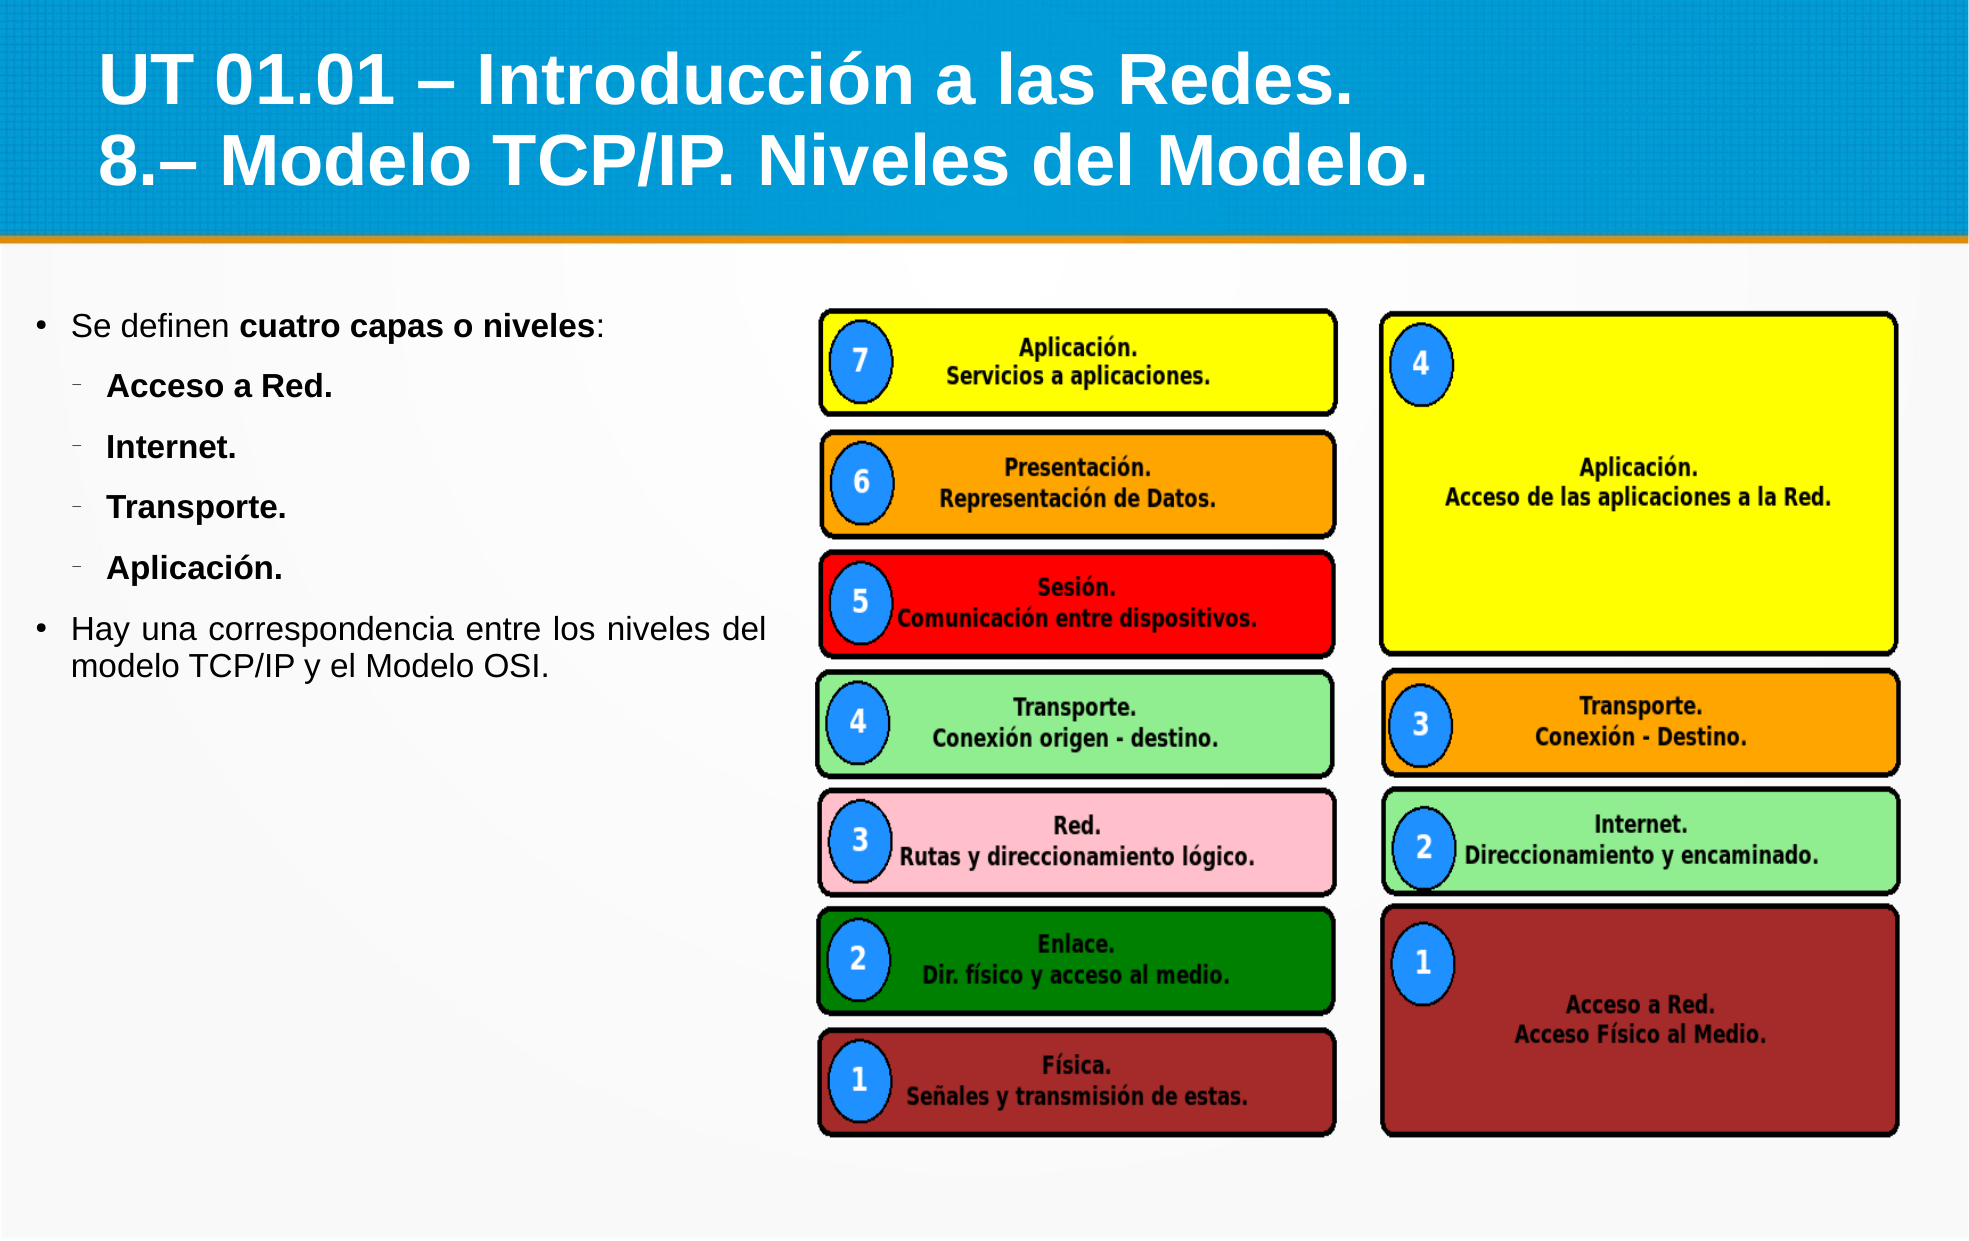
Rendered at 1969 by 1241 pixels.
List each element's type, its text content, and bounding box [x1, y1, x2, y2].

list Se definen cuatro capas o niveles: Acceso a Red. Internet. Transporte. Aplicación. Hay una correspondencia entre los niveles del modelo TCP/IP y el Modelo OSI. [35, 307, 768, 1205]
picture [0, 233, 1969, 1241]
title UT 01.01 – Introducción a las Redes. 8.– Modelo TCP/IP. Niveles del Modelo. [98, 35, 1870, 201]
